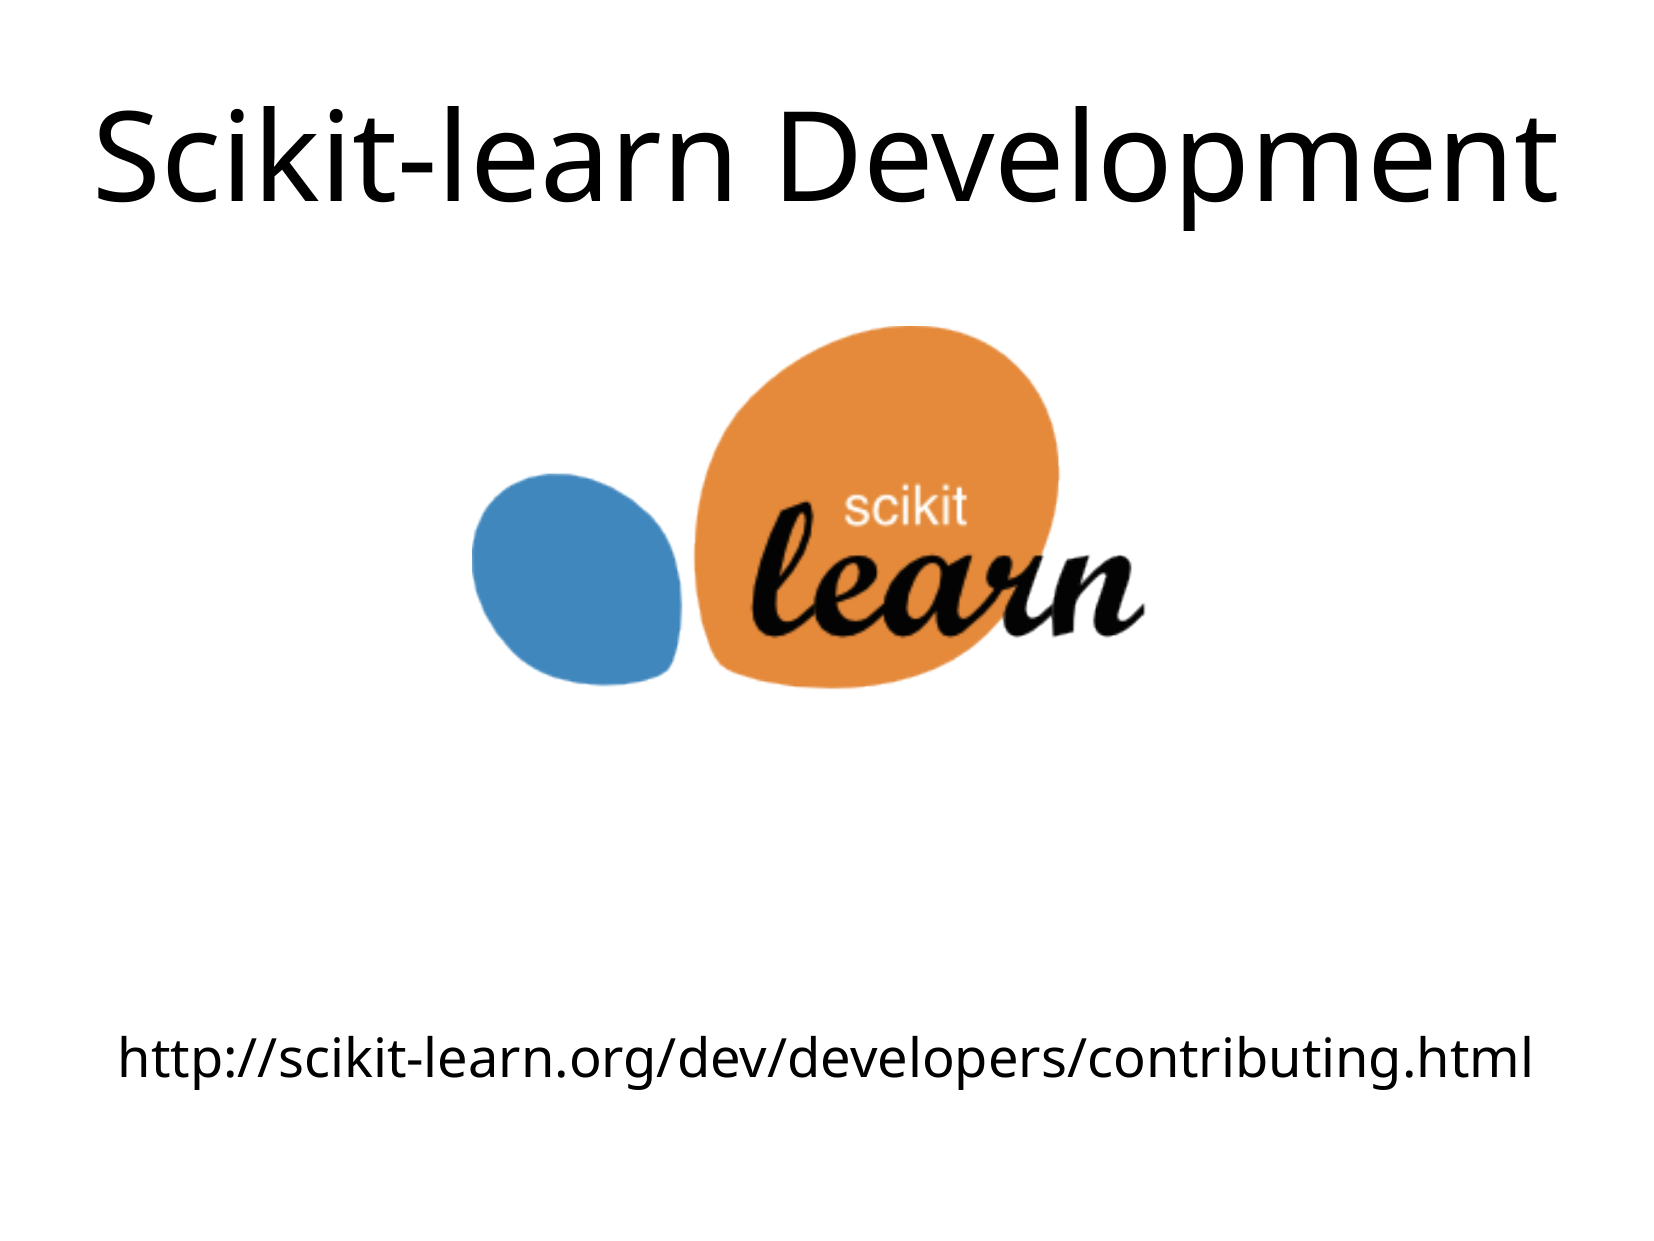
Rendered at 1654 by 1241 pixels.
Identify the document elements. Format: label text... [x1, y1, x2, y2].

title Scikit-learn Development [82, 49, 1571, 257]
picture [472, 326, 1181, 766]
subtitle http://scikit-learn.org/dev/developers/contributing.html [82, 290, 1571, 1010]
